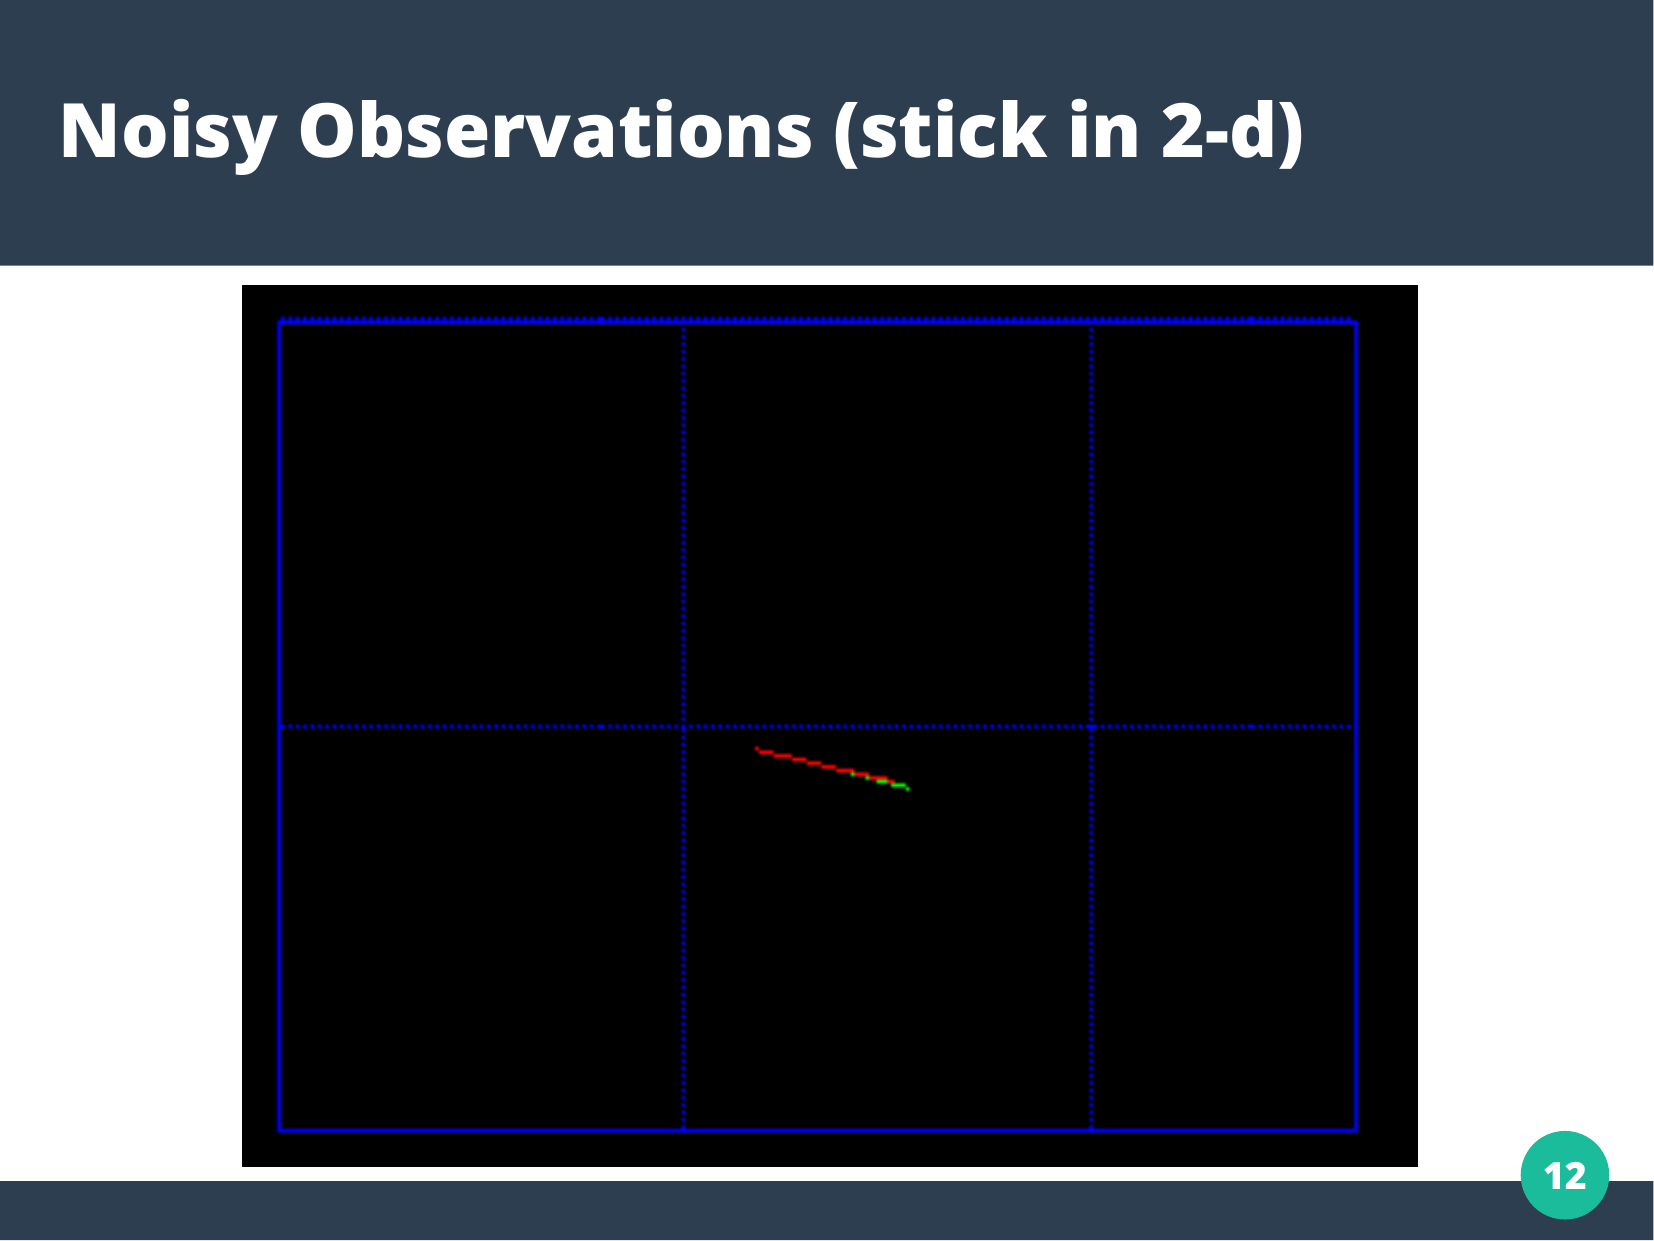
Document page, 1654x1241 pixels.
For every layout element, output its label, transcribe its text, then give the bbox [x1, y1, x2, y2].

picture [242, 285, 1418, 1167]
title Noisy Observations (stick in 2-d) [59, 49, 1595, 207]
